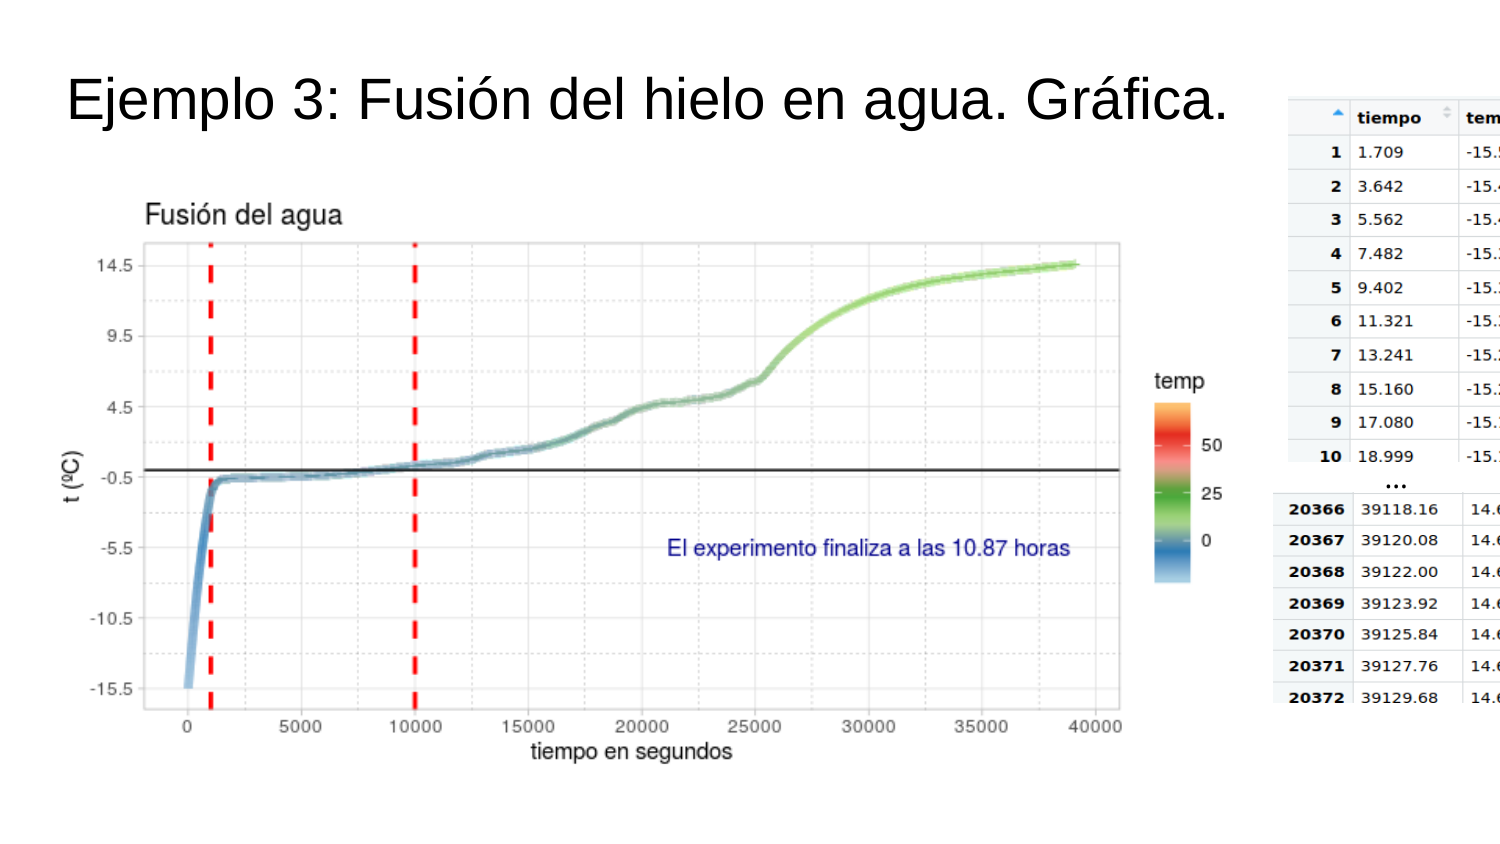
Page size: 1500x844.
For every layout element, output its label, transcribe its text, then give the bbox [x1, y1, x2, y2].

picture [1273, 492, 1500, 703]
text_box ... [1369, 444, 1500, 490]
text_box Ejemplo 3: Fusión del hielo en agua. Gráfica. [51, 46, 1449, 141]
picture [51, 192, 1247, 775]
picture [1288, 96, 1500, 462]
